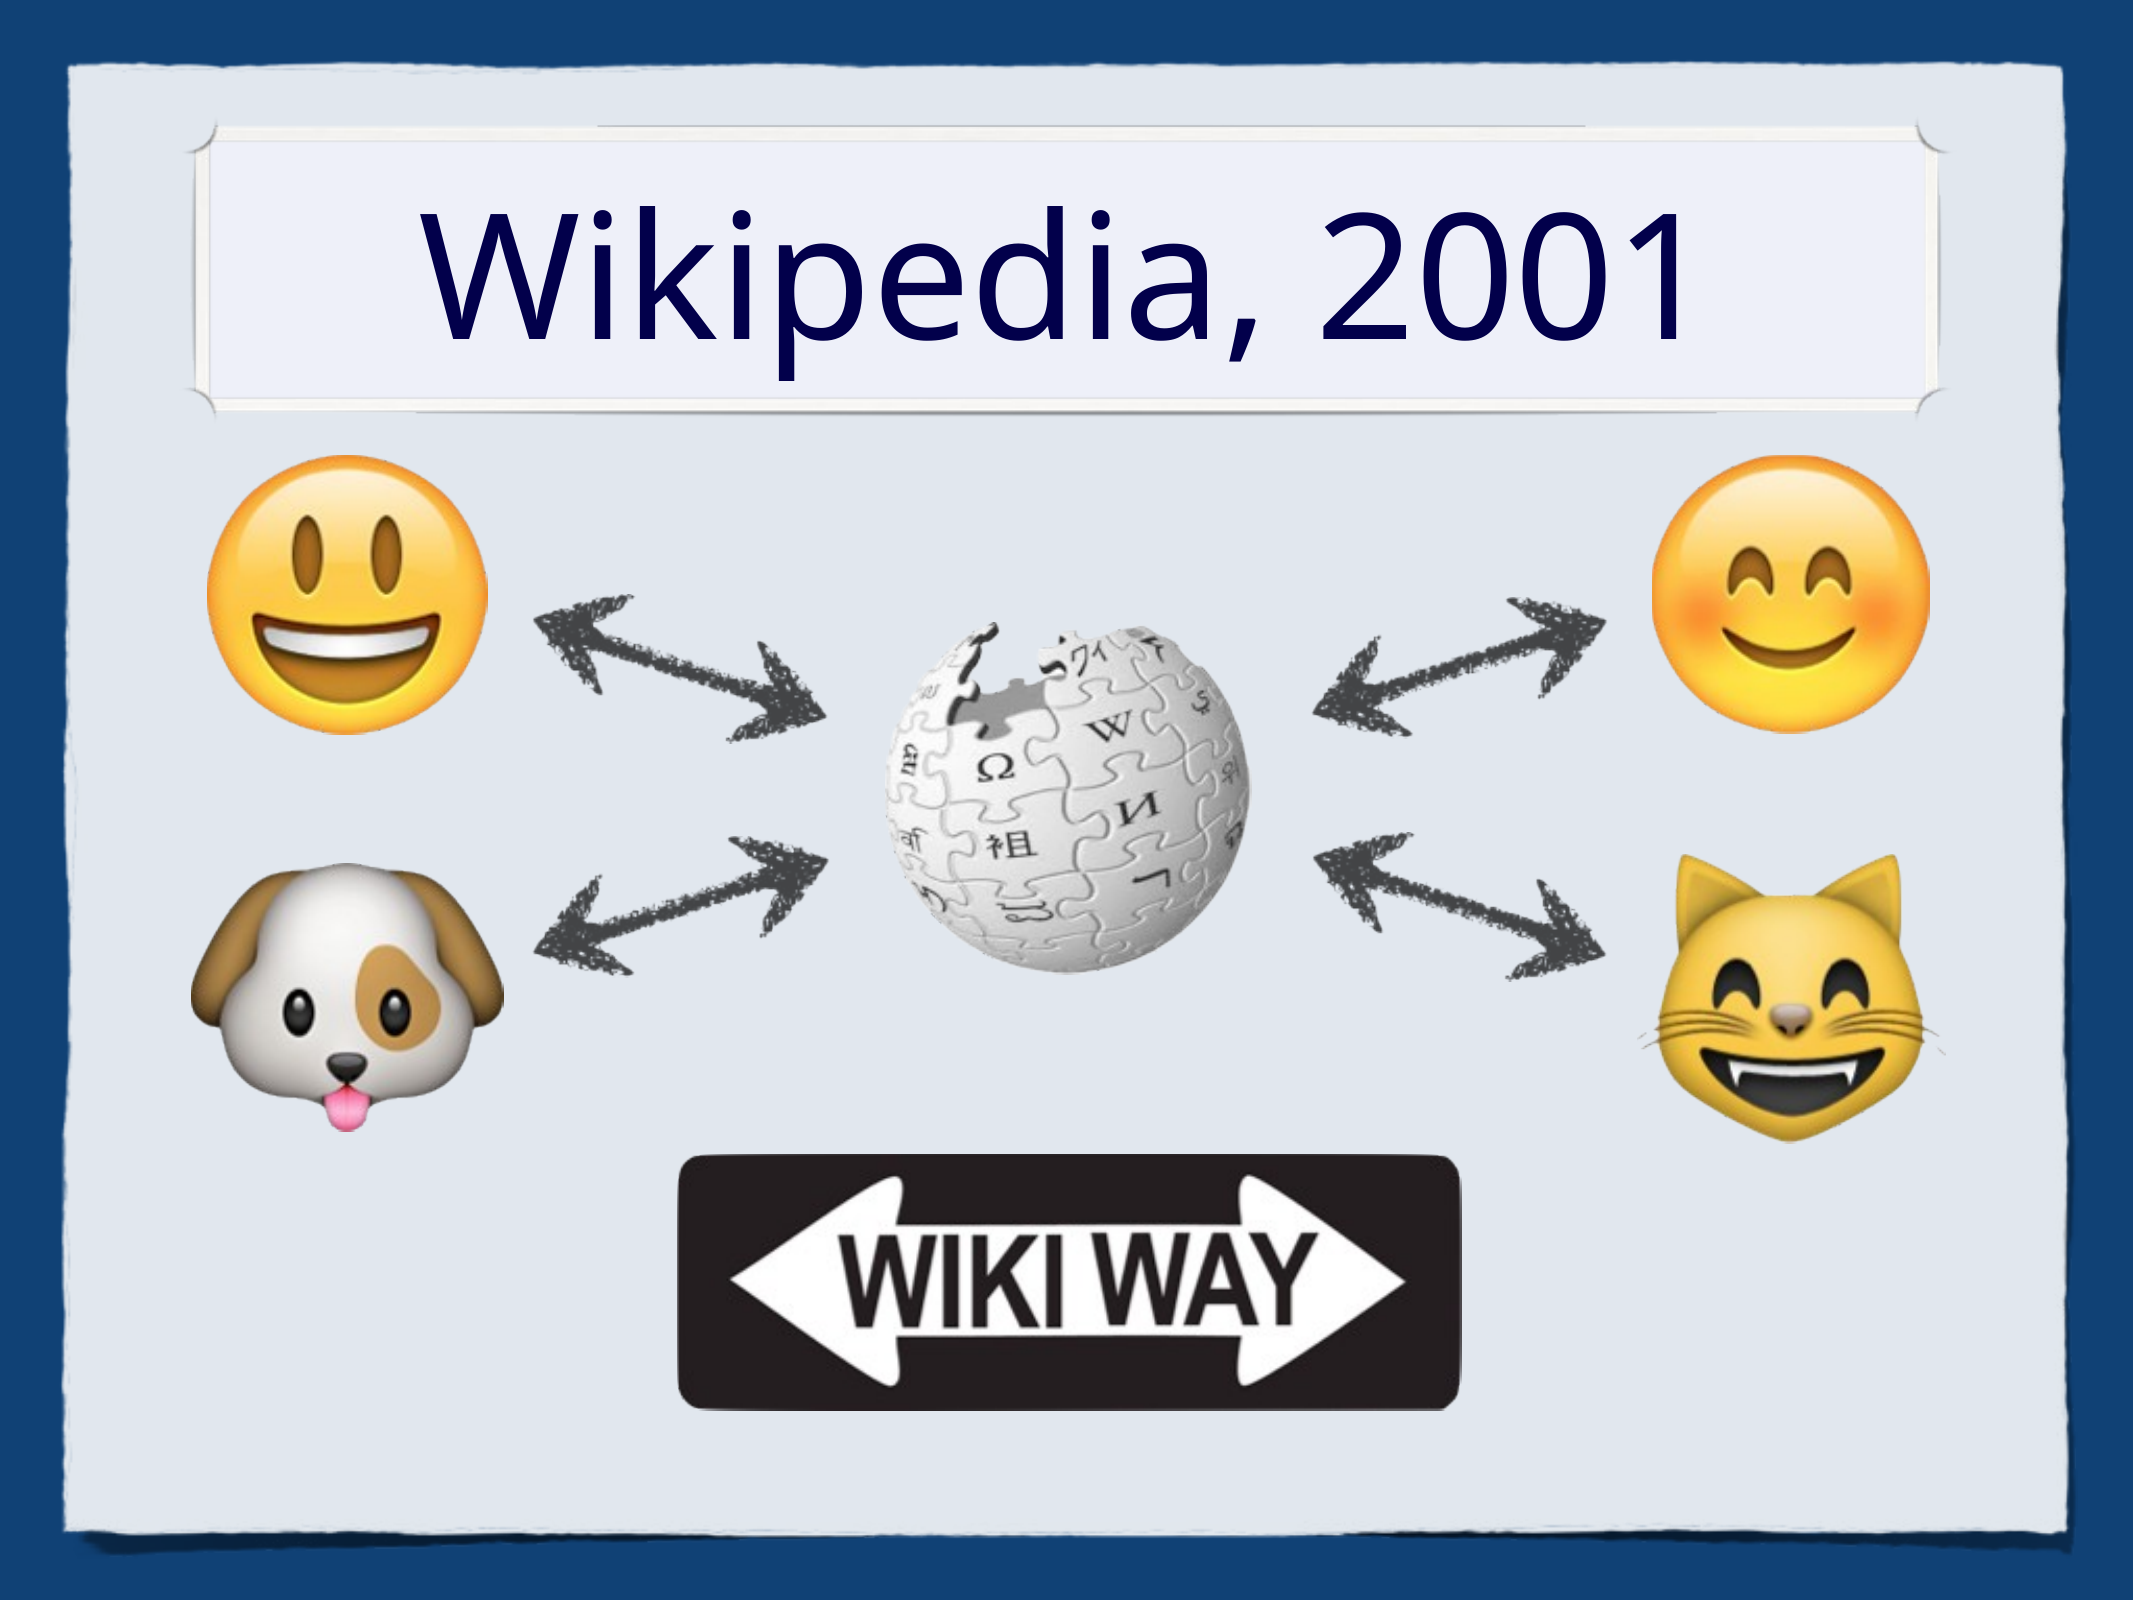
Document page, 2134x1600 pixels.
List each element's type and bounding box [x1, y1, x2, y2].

picture [54, 52, 2078, 1559]
